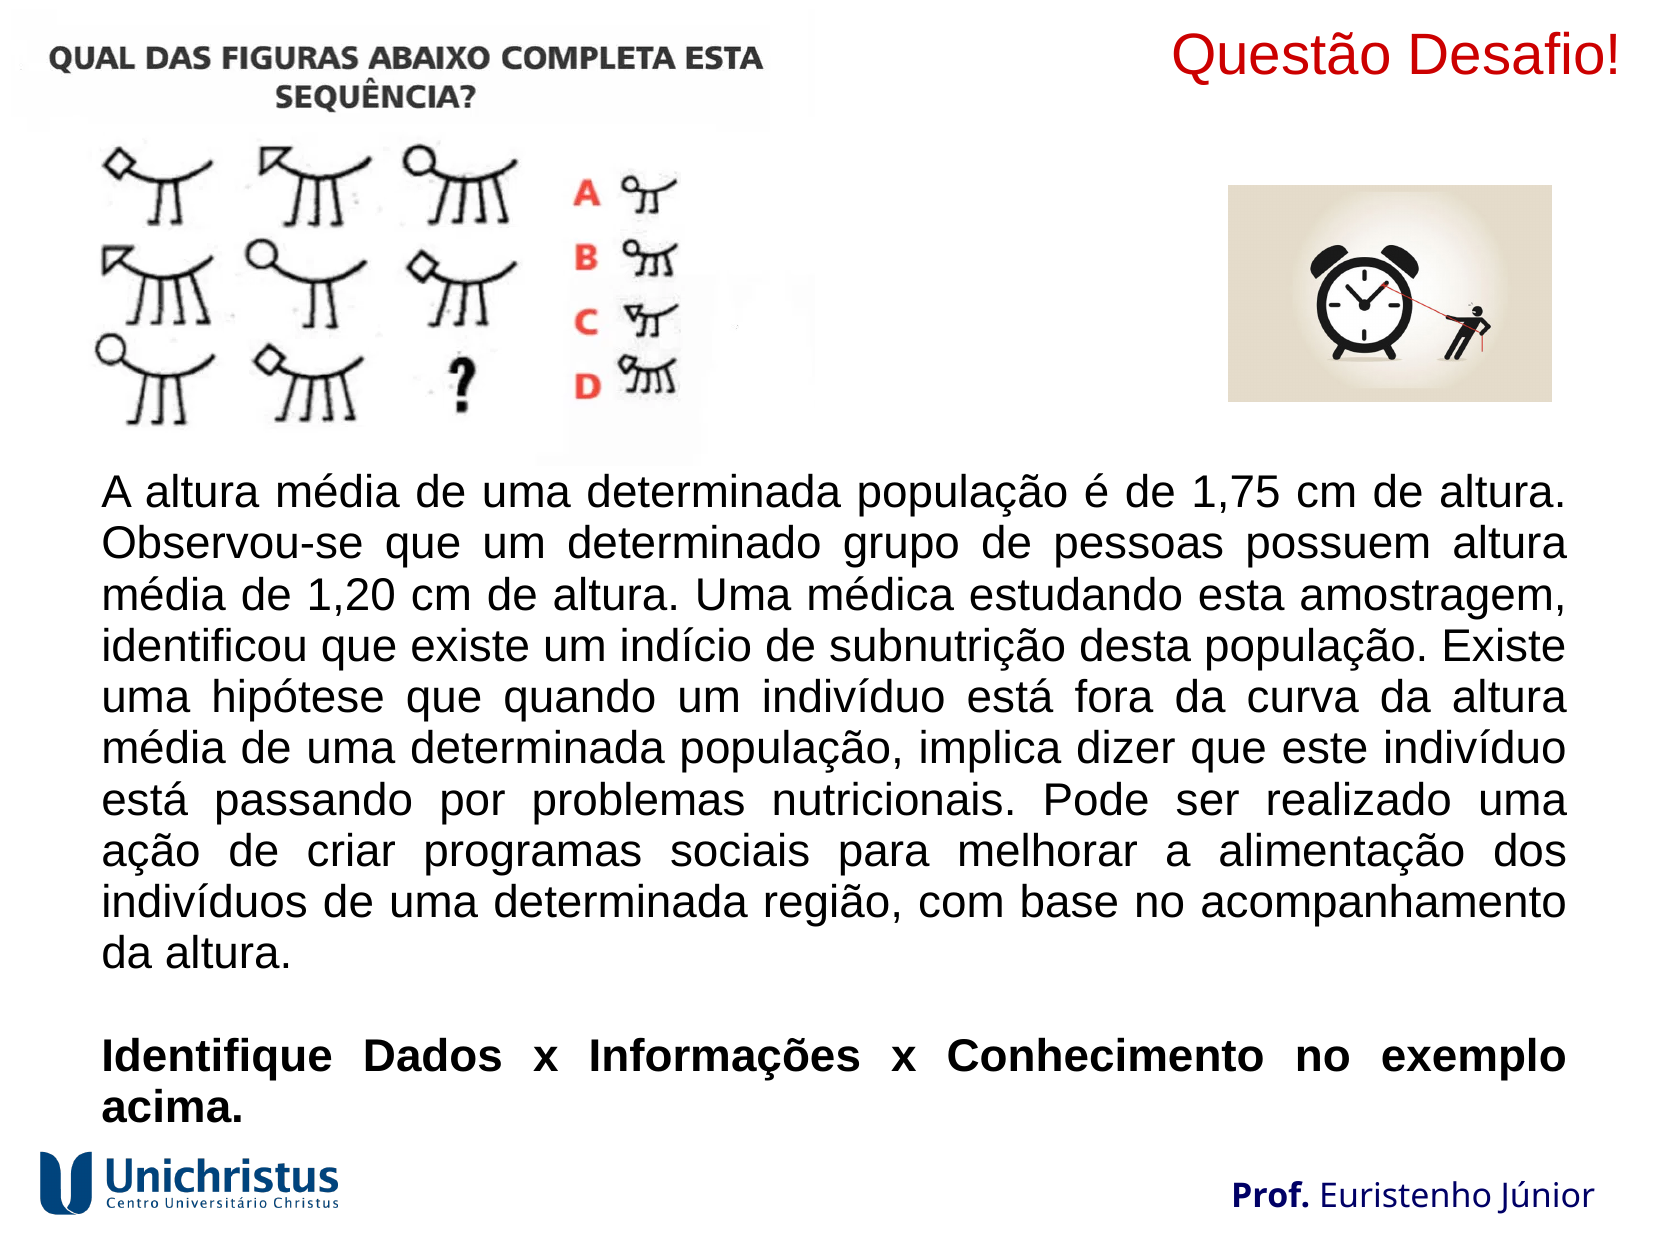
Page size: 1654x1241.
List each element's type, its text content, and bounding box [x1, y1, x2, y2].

text_box Prof. Euristenho Júnior [1216, 1163, 1654, 1224]
picture [35, 1148, 343, 1217]
text_box A altura média de uma determinada população é de 1,75 cm de altura. Observou-se que um determinado grupo de pessoas possuem altura média de 1,20 cm de altura. Uma médica estudando esta amostragem, identificou que existe um indício de subnutrição desta população. Existe uma hipótese que quando um indivíduo está fora da curva da altura média de uma determinada população, implica dizer que este indivíduo está passando por problemas nutricionais. Pode ser realizado uma ação de criar programas sociais para melhorar a alimentação dos indivíduos de uma determinada região, com base no acompanhamento da altura. Identifique Dados x Informações x Conhecimento no exemplo acima. [86, 458, 1583, 1141]
text_box Questão Desafio! [1156, 14, 1638, 95]
picture [11, 9, 815, 466]
picture [1228, 185, 1552, 402]
